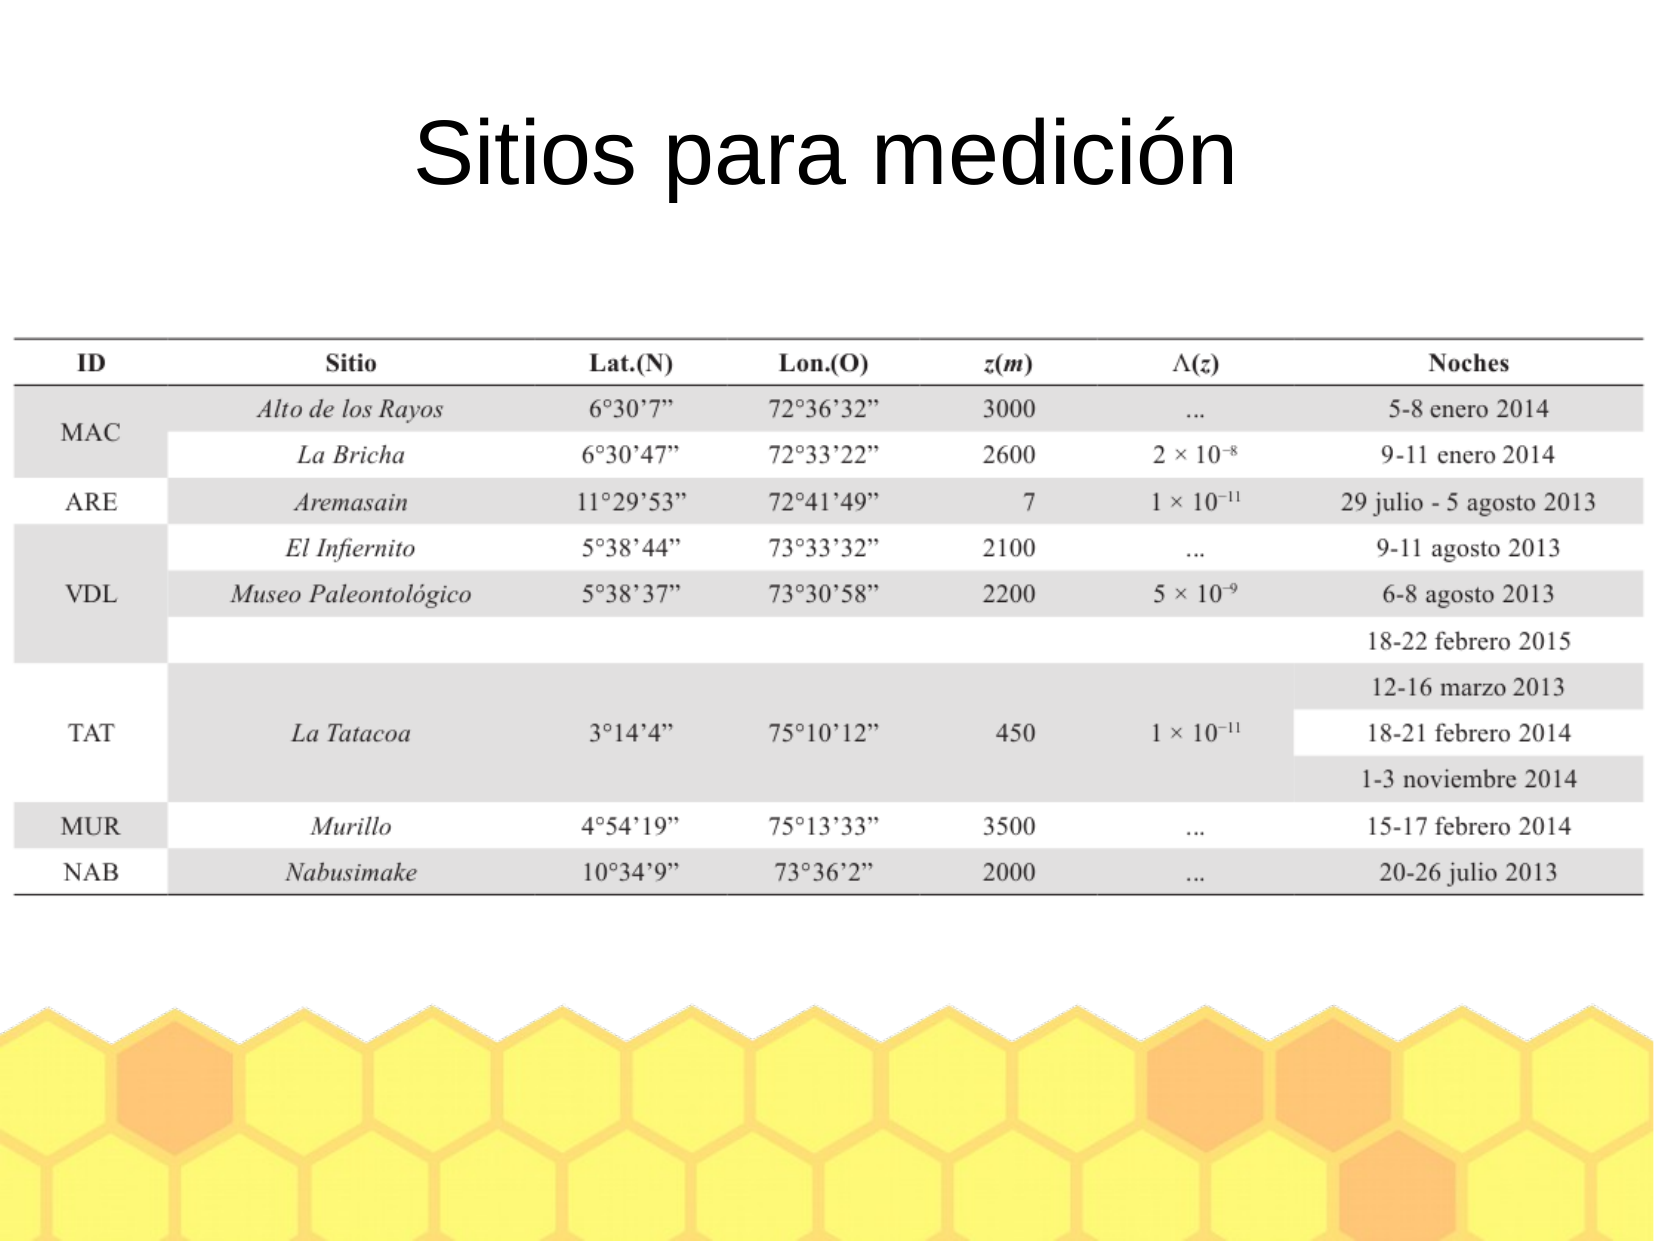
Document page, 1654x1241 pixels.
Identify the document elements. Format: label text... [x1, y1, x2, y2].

picture [0, 1001, 1654, 1241]
picture [0, 330, 1654, 909]
title Sitios para medición [82, 49, 1571, 257]
